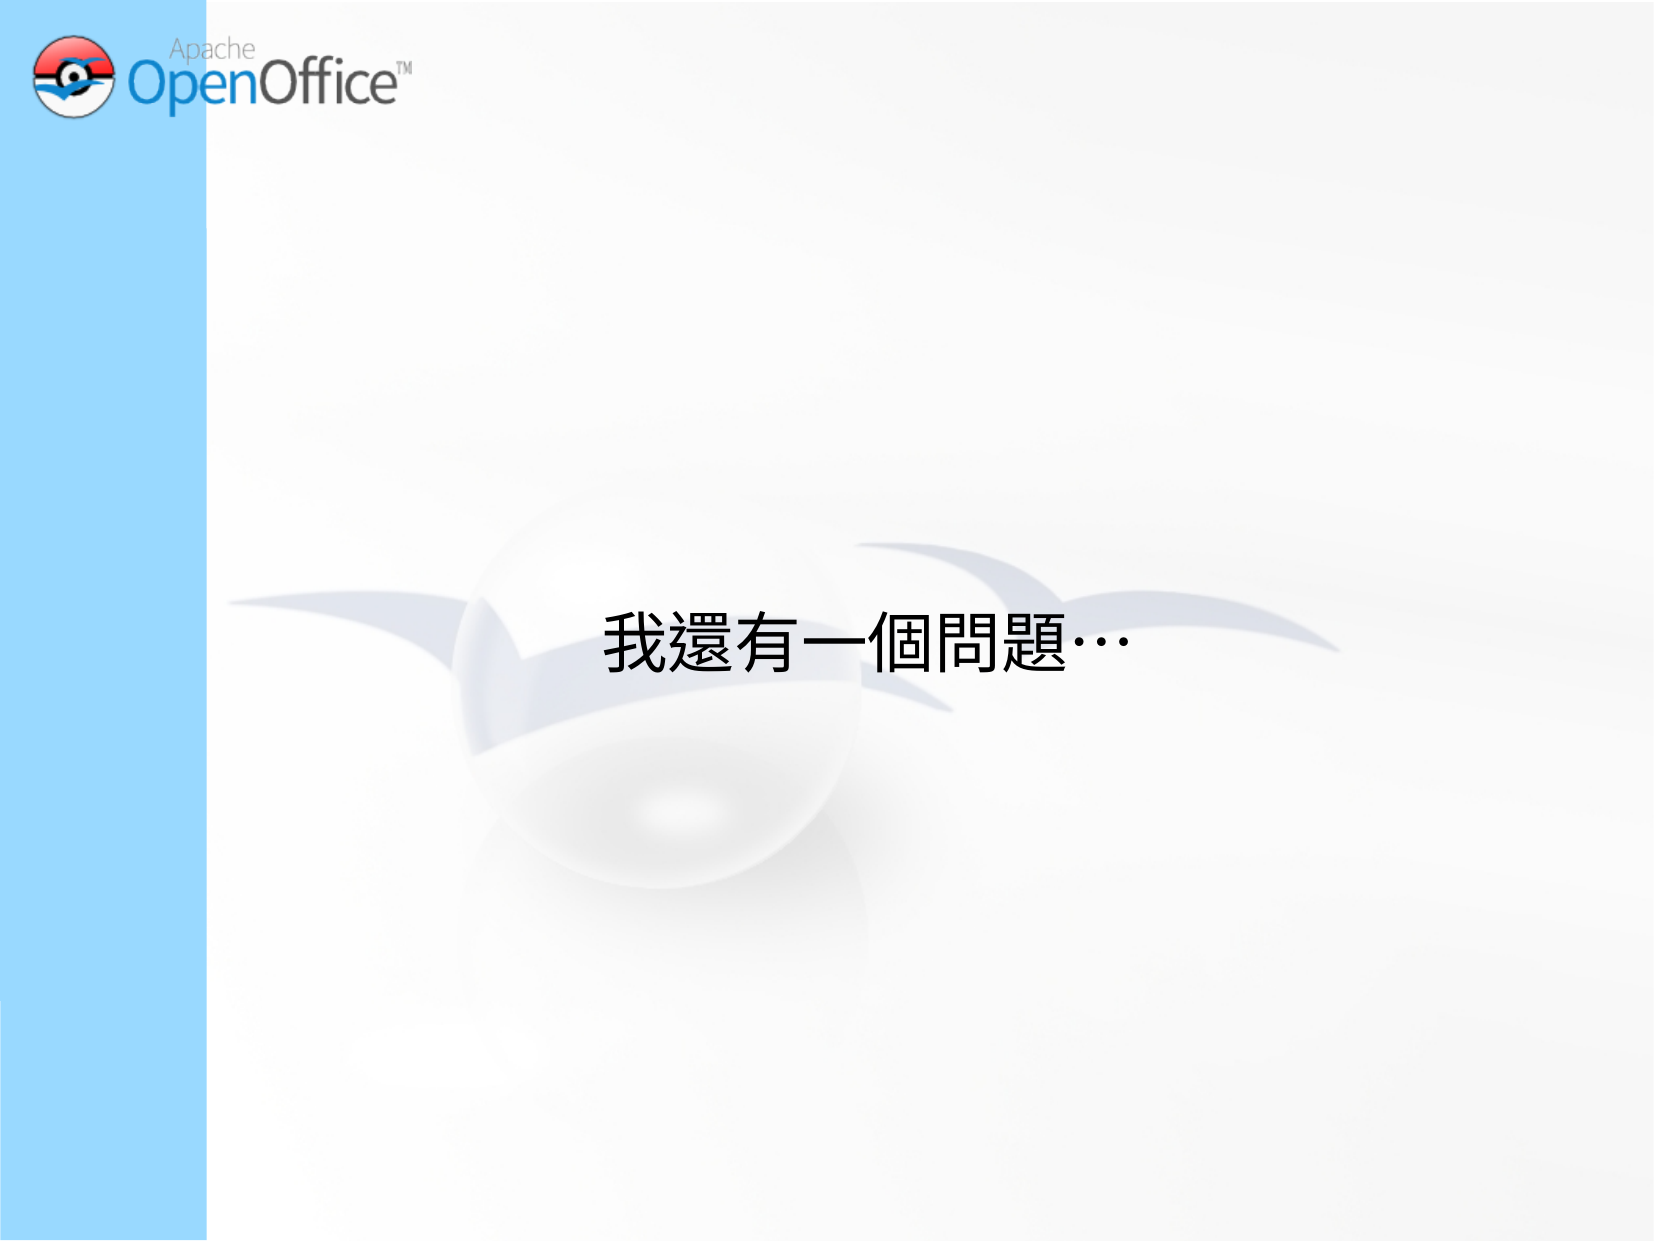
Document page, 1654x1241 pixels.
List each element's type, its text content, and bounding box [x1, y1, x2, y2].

subtitle 我還有一個問題… [165, 108, 1571, 1168]
picture [31, 2, 1654, 1241]
